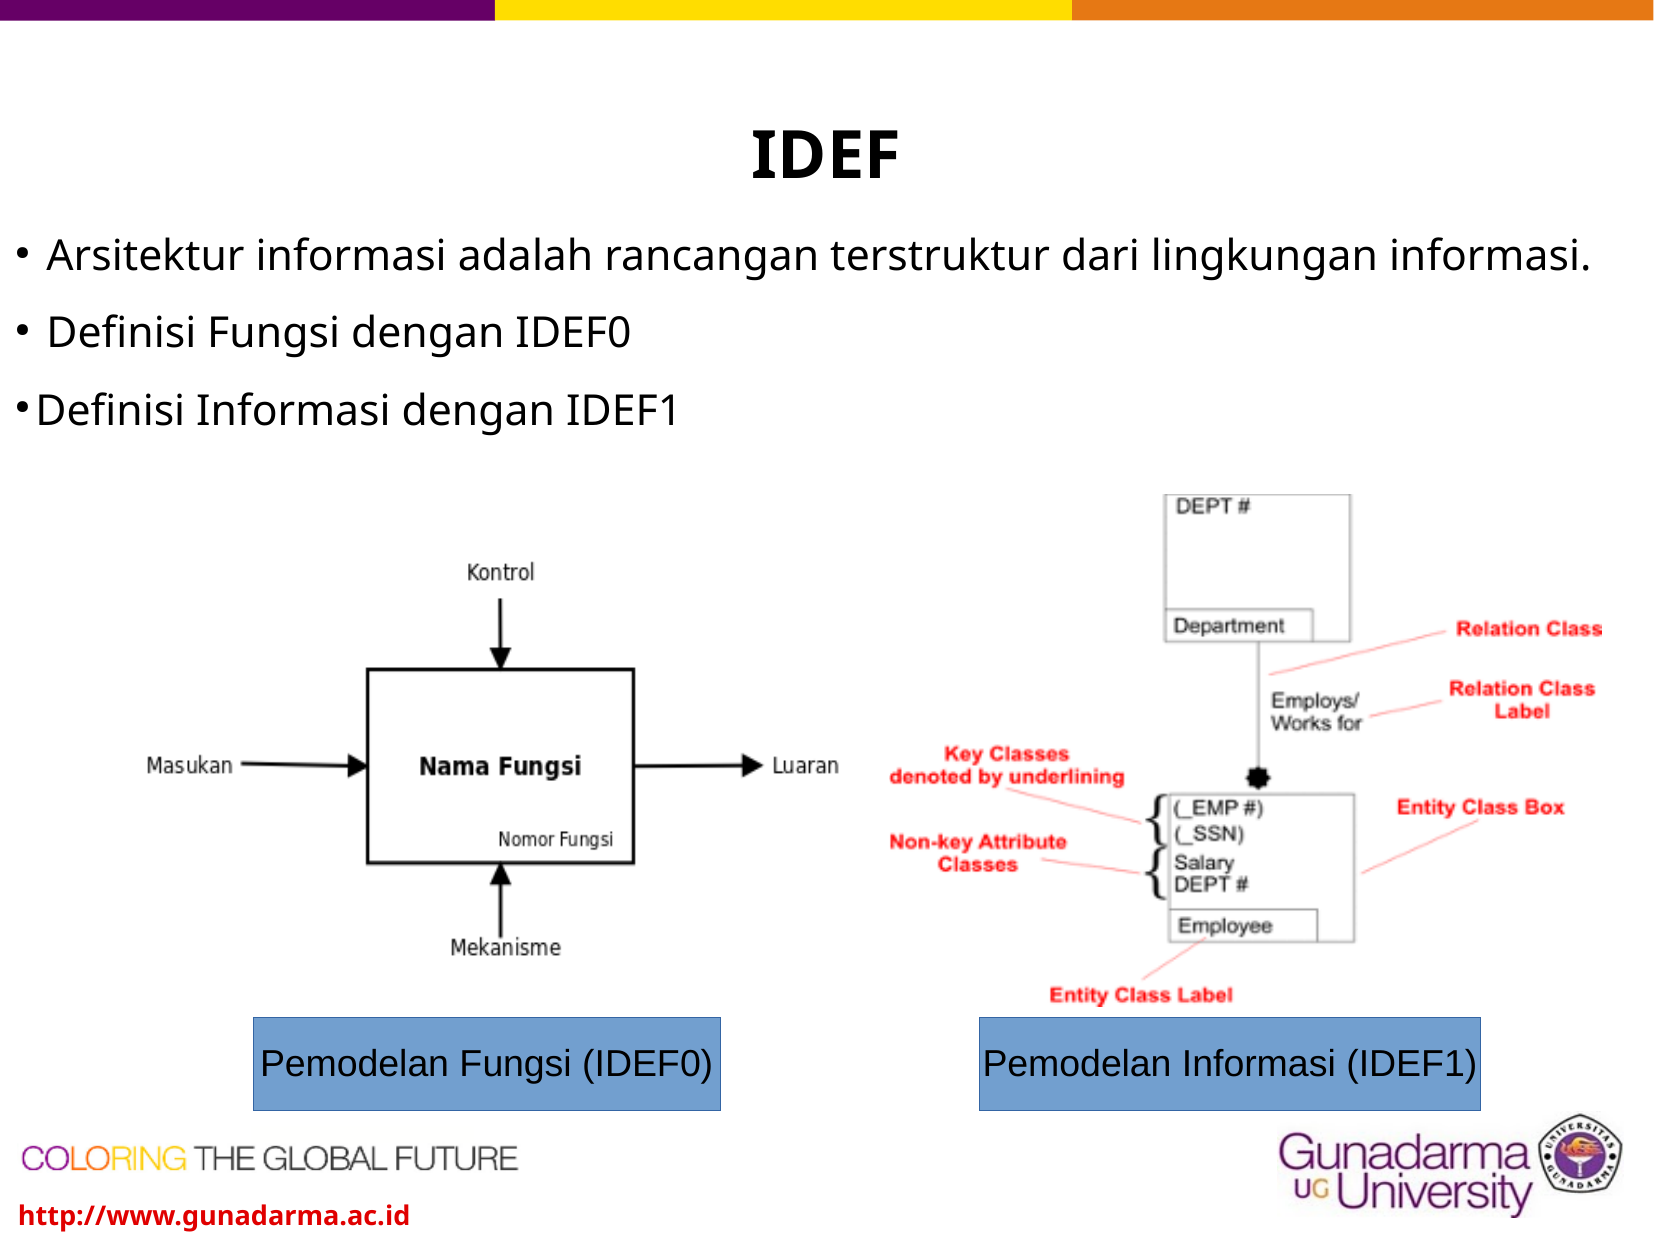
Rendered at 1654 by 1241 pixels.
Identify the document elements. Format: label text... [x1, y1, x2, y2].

picture [17, 1126, 529, 1189]
picture [1277, 1111, 1624, 1218]
title IDEF [0, 42, 1654, 263]
list Arsitektur informasi adalah rancangan terstruktur dari lingkungan informasi. Definisi Fungsi dengan IDEF0 Definisi Informasi dengan IDEF1 [15, 225, 1636, 481]
picture [135, 546, 842, 963]
text_box Pemodelan Fungsi (IDEF0) [253, 1017, 721, 1111]
picture [889, 494, 1602, 1007]
text_box Pemodelan Informasi (IDEF1) [979, 1017, 1481, 1111]
